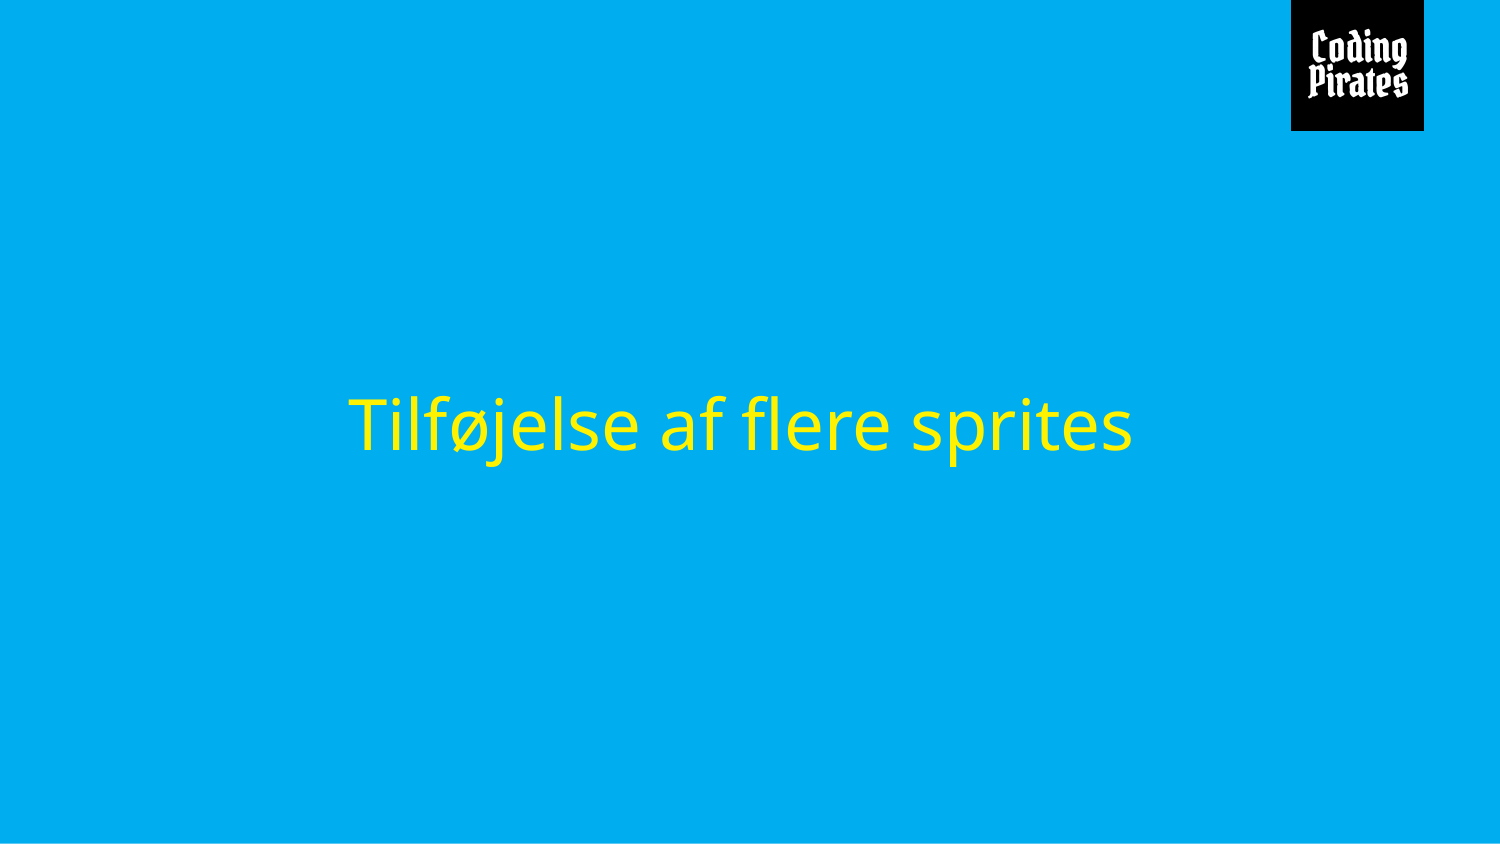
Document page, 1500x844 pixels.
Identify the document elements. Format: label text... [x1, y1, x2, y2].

title Tilføjelse af flere sprites [12, 352, 1472, 491]
picture [1292, 0, 1423, 130]
